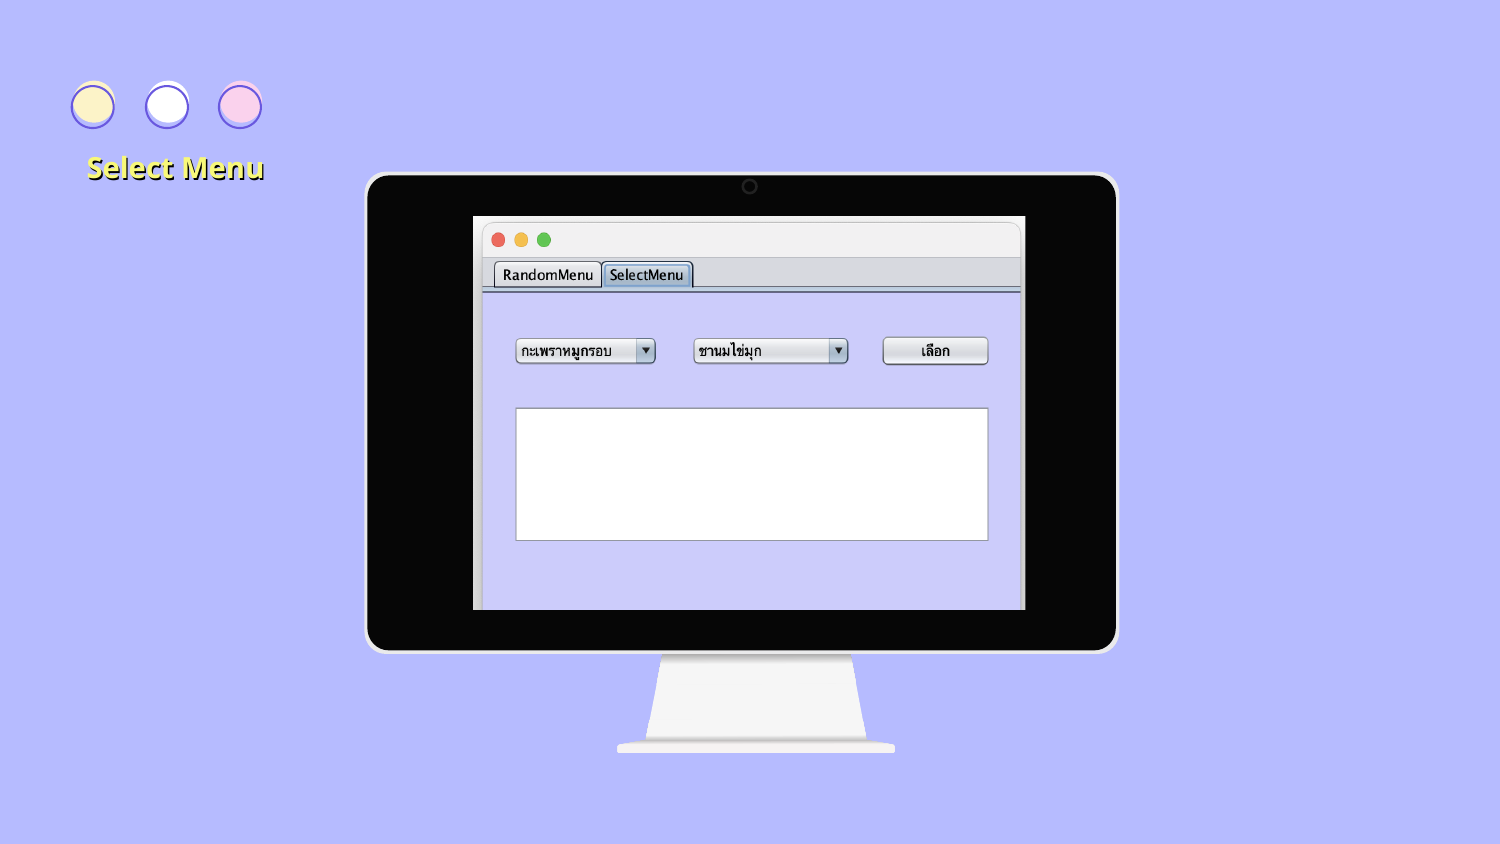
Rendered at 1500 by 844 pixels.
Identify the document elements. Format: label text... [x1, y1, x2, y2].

text_box [221, 80, 263, 104]
text_box [364, 171, 1120, 753]
text_box [74, 80, 115, 101]
text_box Select Menu [71, 146, 345, 228]
text_box [148, 80, 190, 105]
text_box [148, 88, 186, 123]
picture [473, 216, 1026, 610]
text_box [73, 88, 112, 123]
text_box [221, 88, 259, 123]
